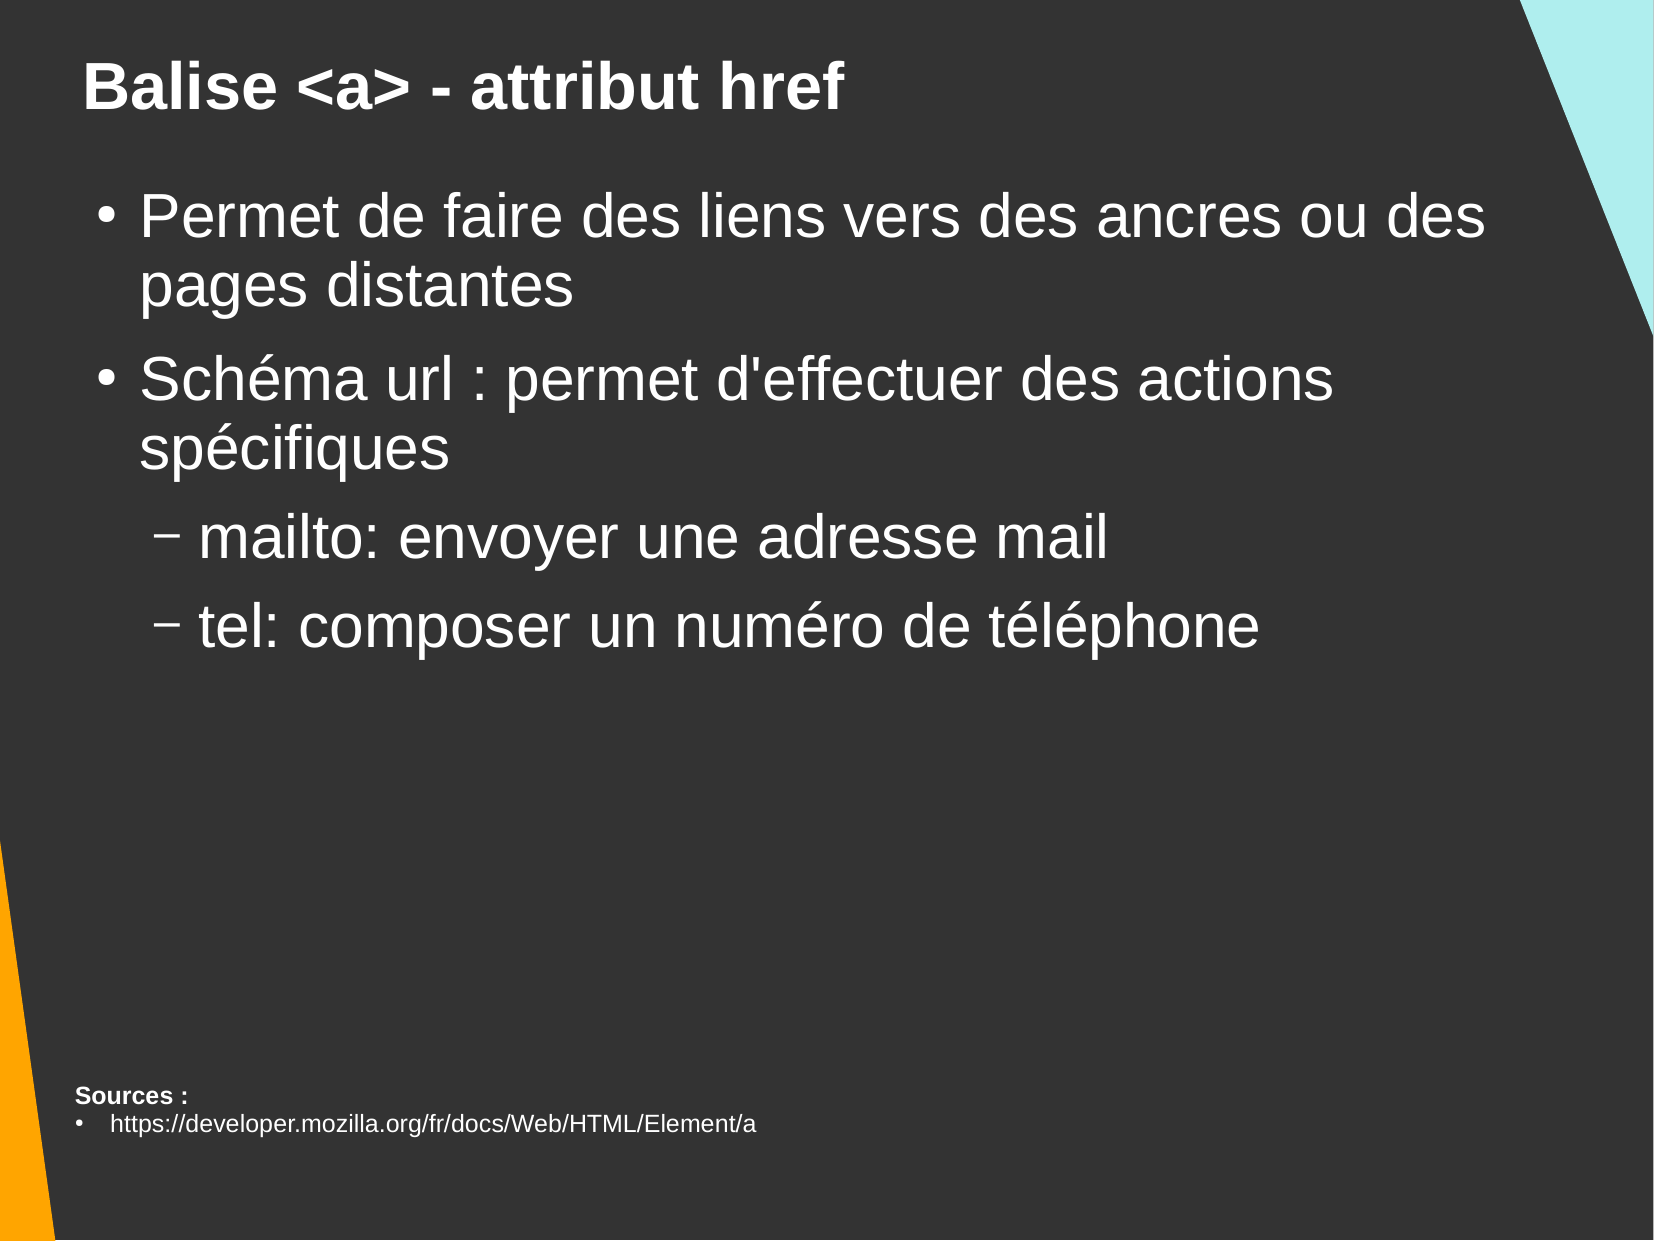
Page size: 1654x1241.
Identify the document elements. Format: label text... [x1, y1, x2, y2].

title Balise <a> - attribut href [82, 49, 1571, 152]
list Permet de faire des liens vers des ancres ou des pages distantes Schéma url : permet d'effectuer des actions spécifiques mailto: envoyer une adresse mail tel: composer un numéro de téléphone [80, 180, 1605, 662]
text_box Sources : https://developer.mozilla.org/fr/docs/Web/HTML/Element/a [60, 1074, 1546, 1241]
text_box [1519, 0, 1654, 338]
text_box [0, 840, 56, 1241]
